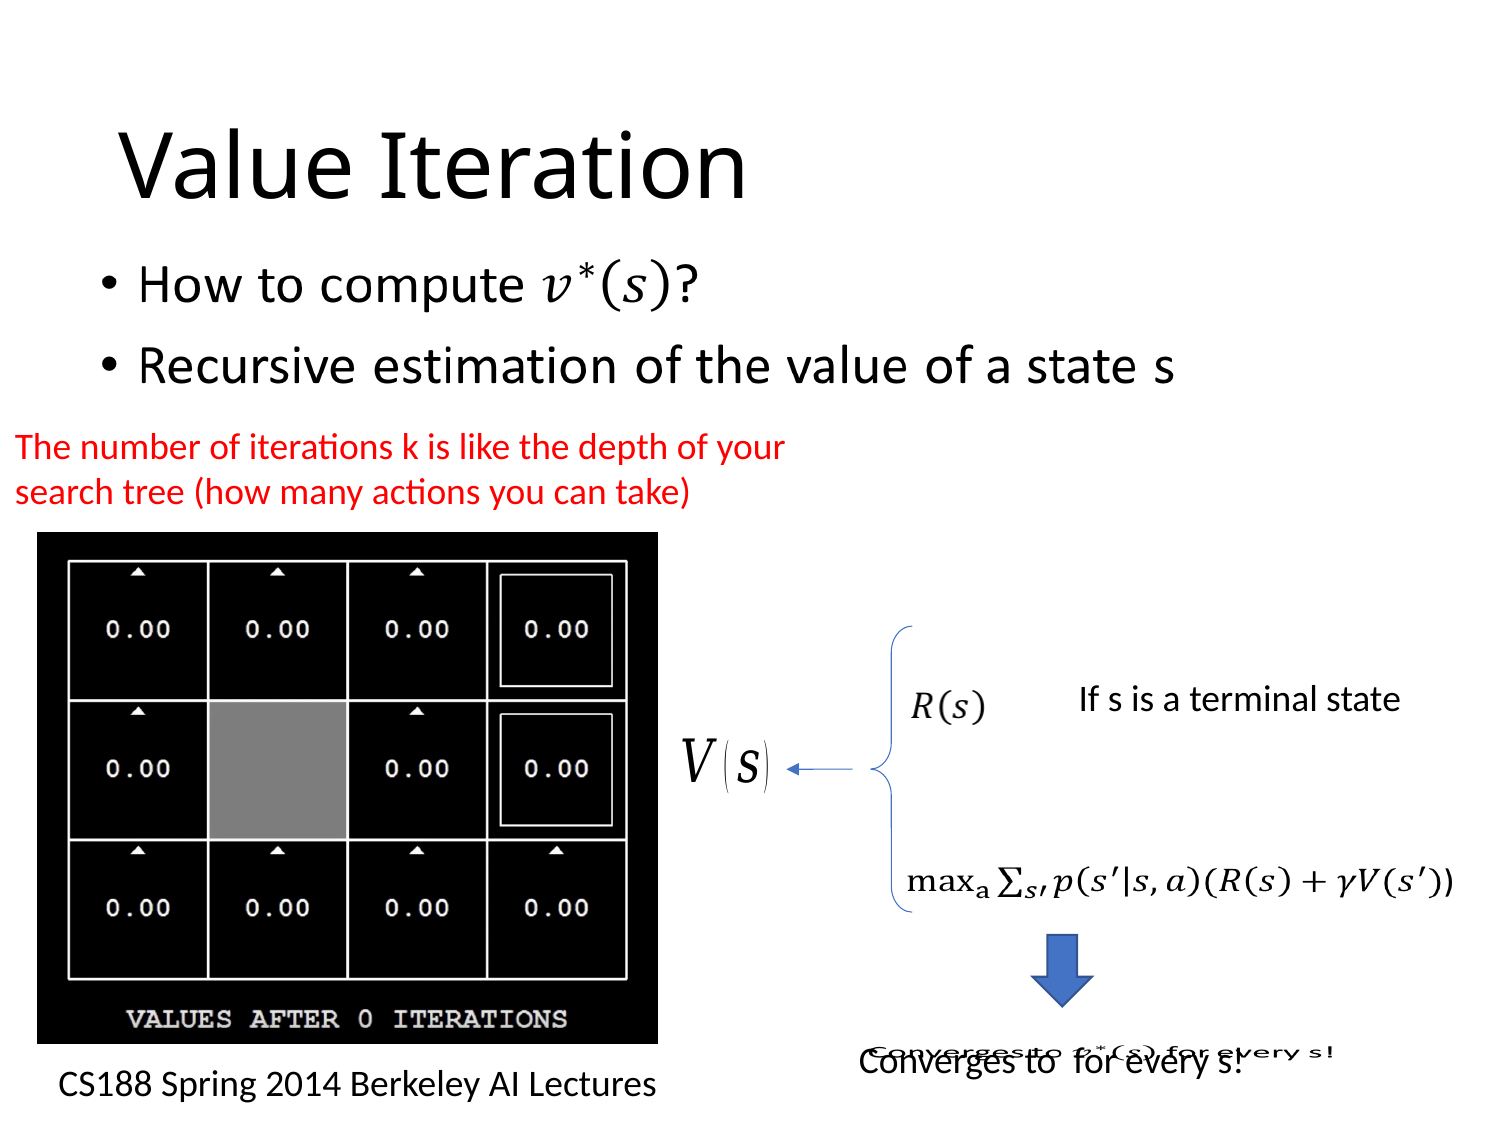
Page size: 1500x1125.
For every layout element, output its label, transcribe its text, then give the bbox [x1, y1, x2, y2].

chart [669, 738, 783, 799]
text_box [36, 531, 659, 1045]
text_box [844, 1029, 1422, 1090]
text_box CS188 Spring 2014 Berkeley AI Lectures [43, 1051, 689, 1112]
list [66, 231, 1361, 946]
title Value Iteration [103, 59, 1397, 278]
text_box If s is a terminal state [1063, 666, 1453, 727]
text_box [891, 789, 1500, 1007]
text_box The number of iterations k is like the depth of your search tree (how many actions you can take) [0, 415, 818, 520]
text_box [891, 675, 1006, 736]
